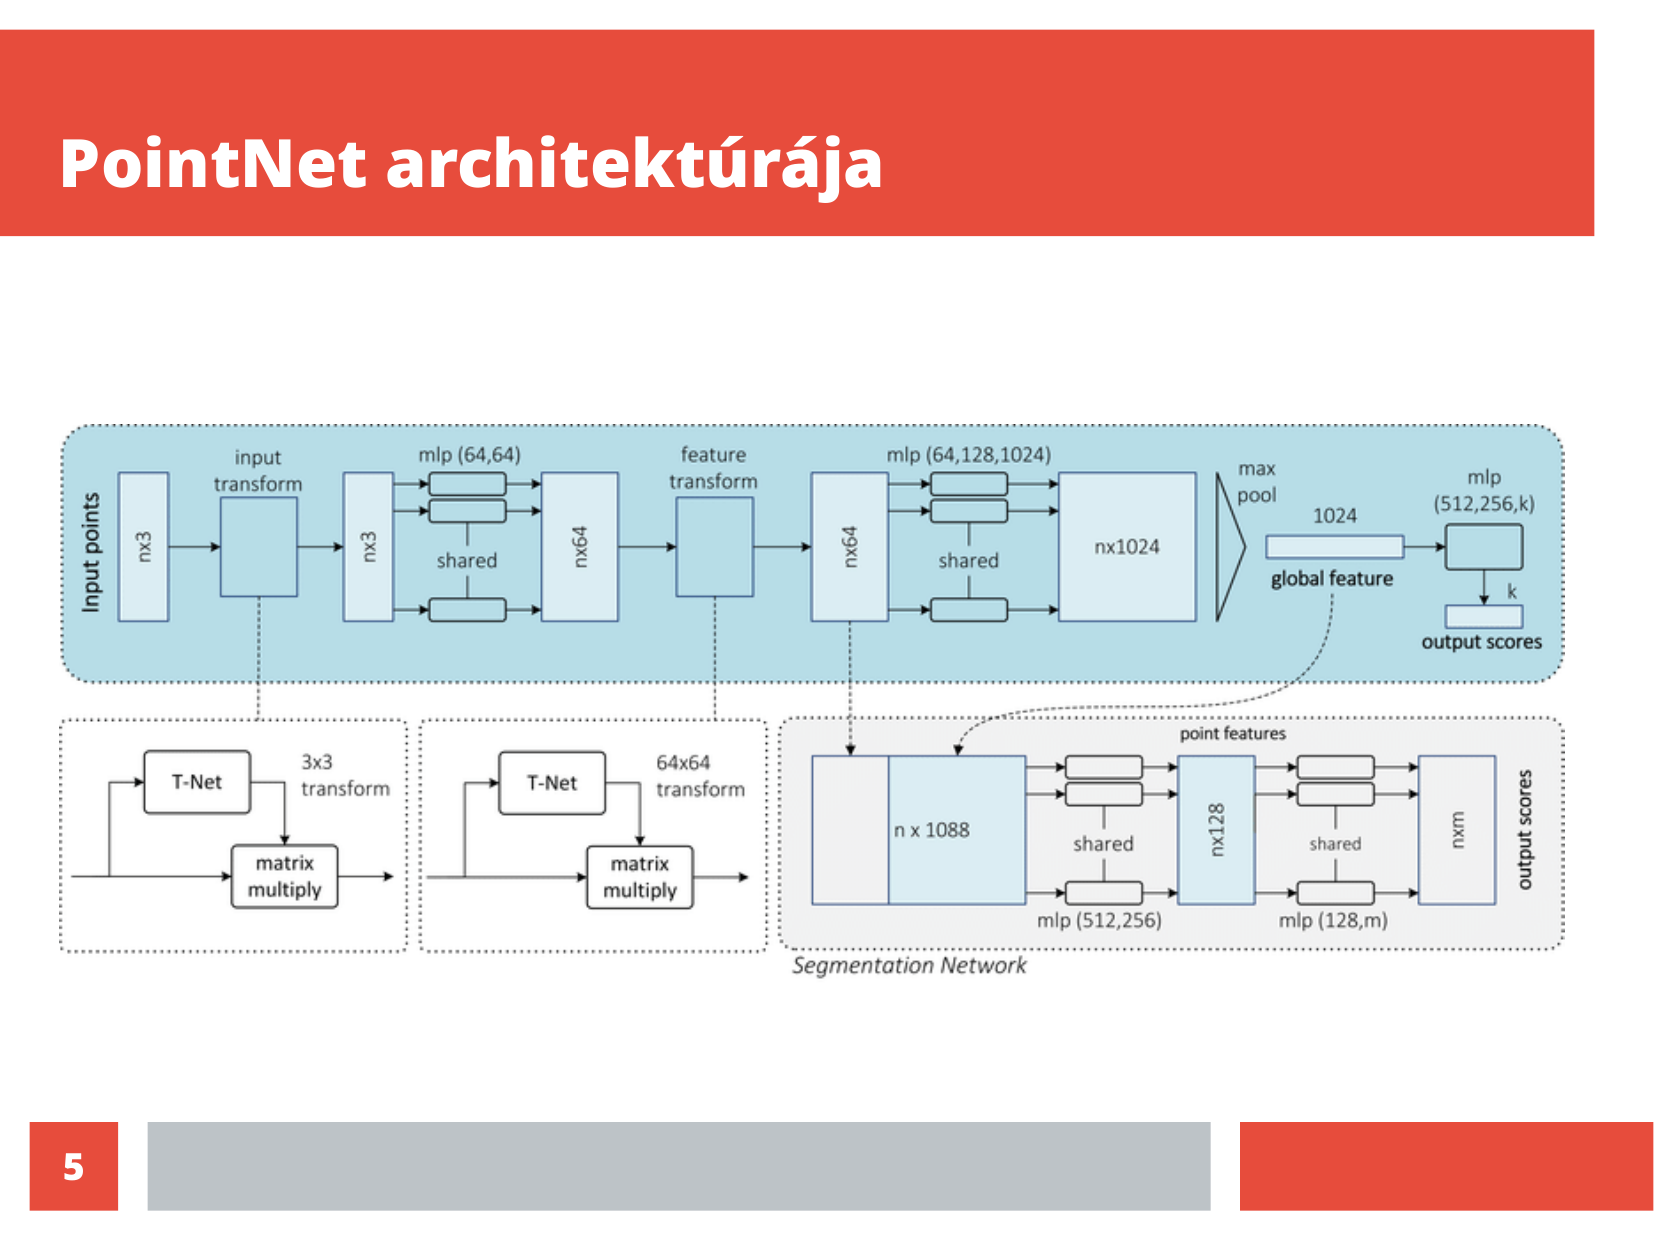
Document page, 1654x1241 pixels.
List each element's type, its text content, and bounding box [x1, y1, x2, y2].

title PointNet architektúrája [59, 59, 1595, 207]
picture [59, 424, 1565, 993]
